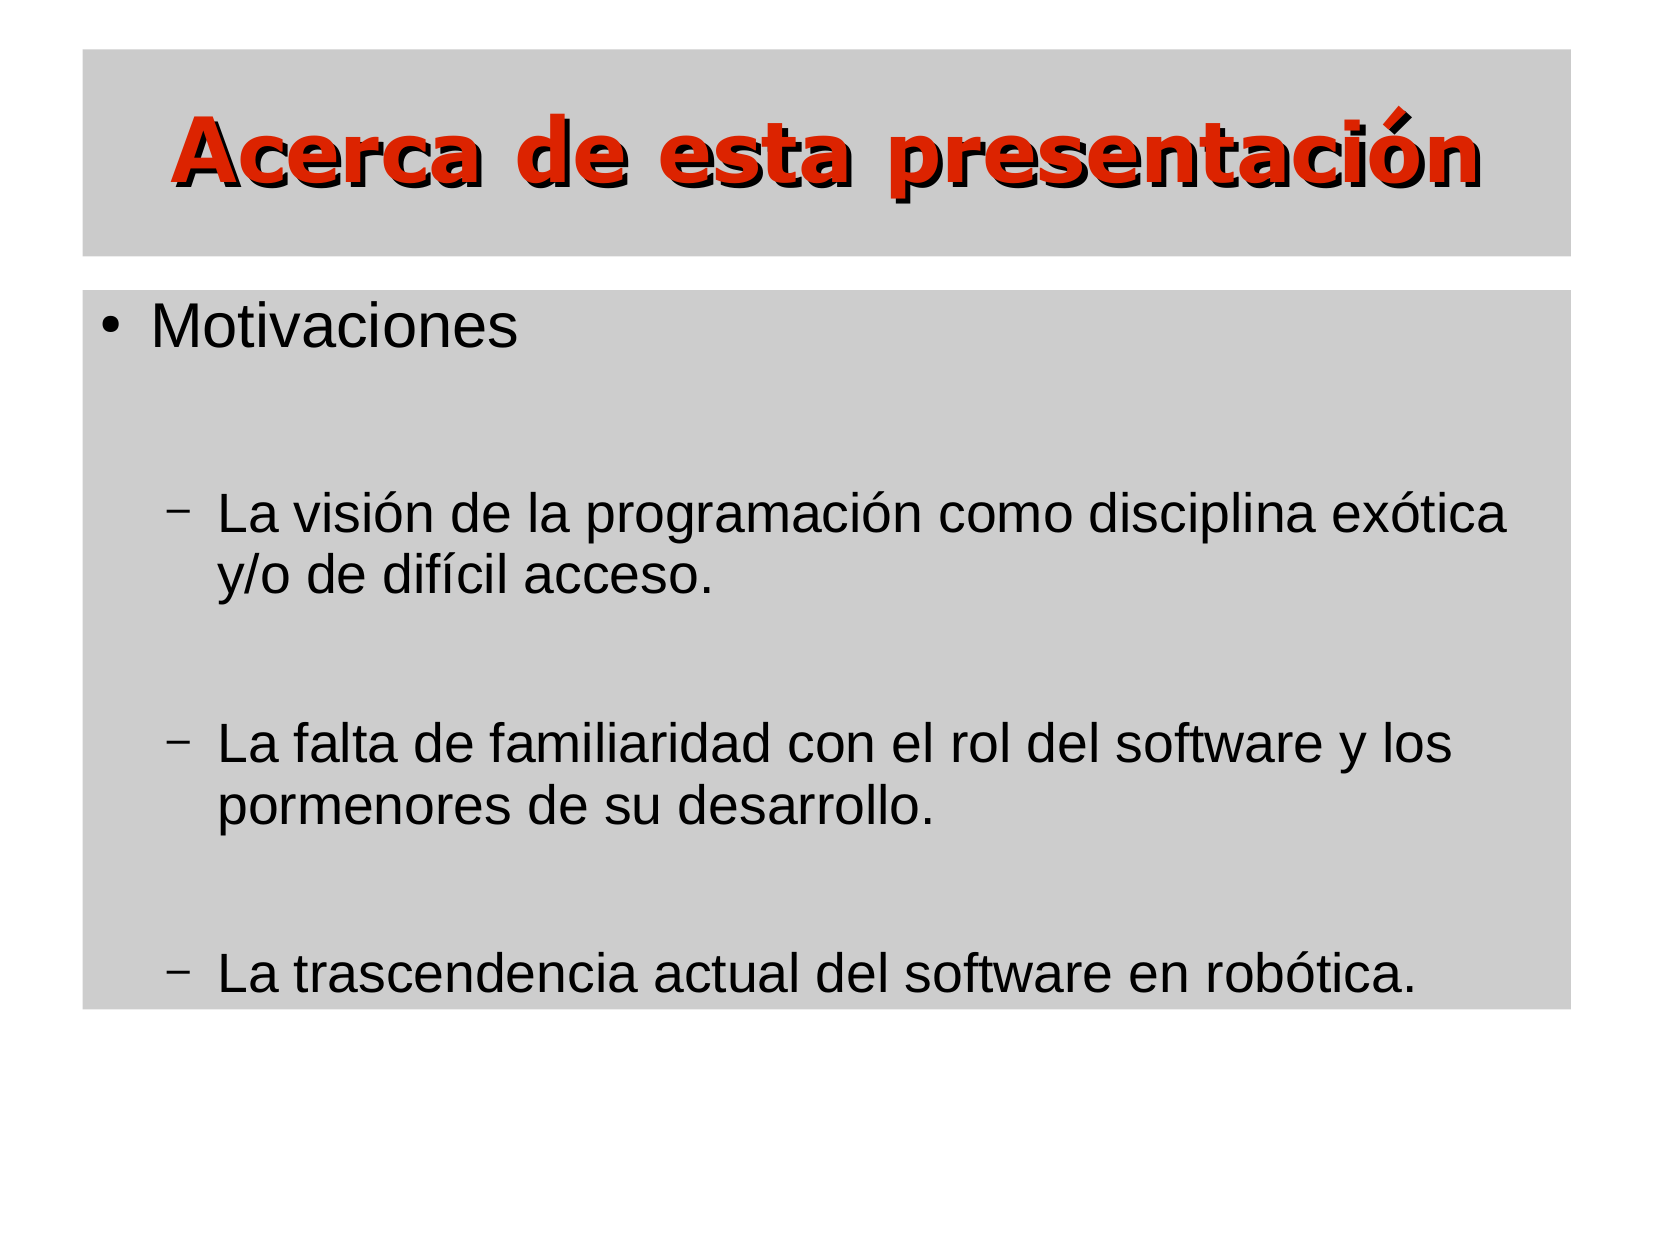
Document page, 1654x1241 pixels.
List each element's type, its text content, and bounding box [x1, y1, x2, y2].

title Acerca de esta presentación [82, 49, 1571, 257]
list Motivaciones La visión de la programación como disciplina exótica y/o de difícil acceso. La falta de familiaridad con el rol del software y los pormenores de su desarrollo. La trascendencia actual del software en robótica. [82, 290, 1571, 1010]
